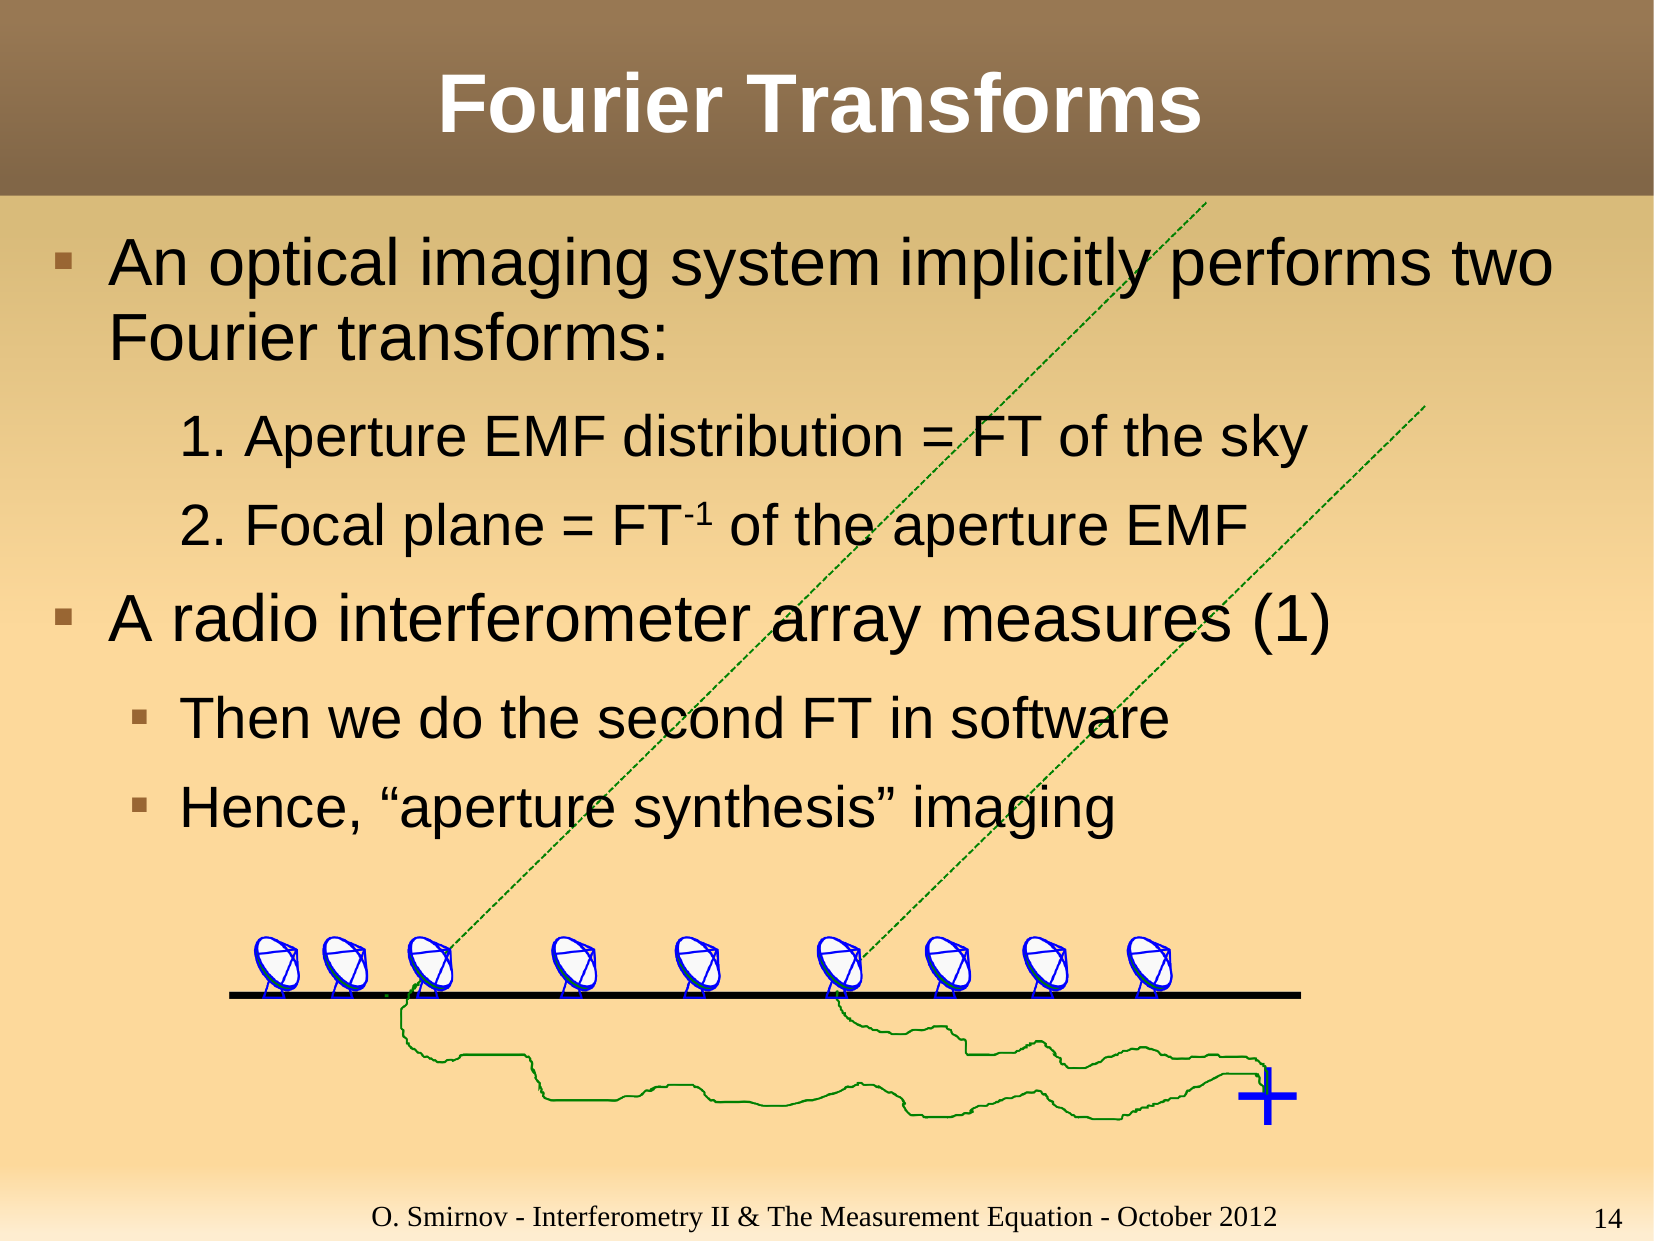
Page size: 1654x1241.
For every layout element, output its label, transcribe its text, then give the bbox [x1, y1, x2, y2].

title Fourier Transforms [76, 0, 1565, 208]
list An optical imaging system implicitly performs two Fourier transforms: 1. Aperture EMF distribution = FT of the sky 2. Focal plane = FT-1 of the aperture EMF A radio interferometer array measures (1) Then we do the second FT in software Hence, “aperture synthesis” imaging [37, 225, 1613, 931]
picture [0, 0, 1654, 1241]
